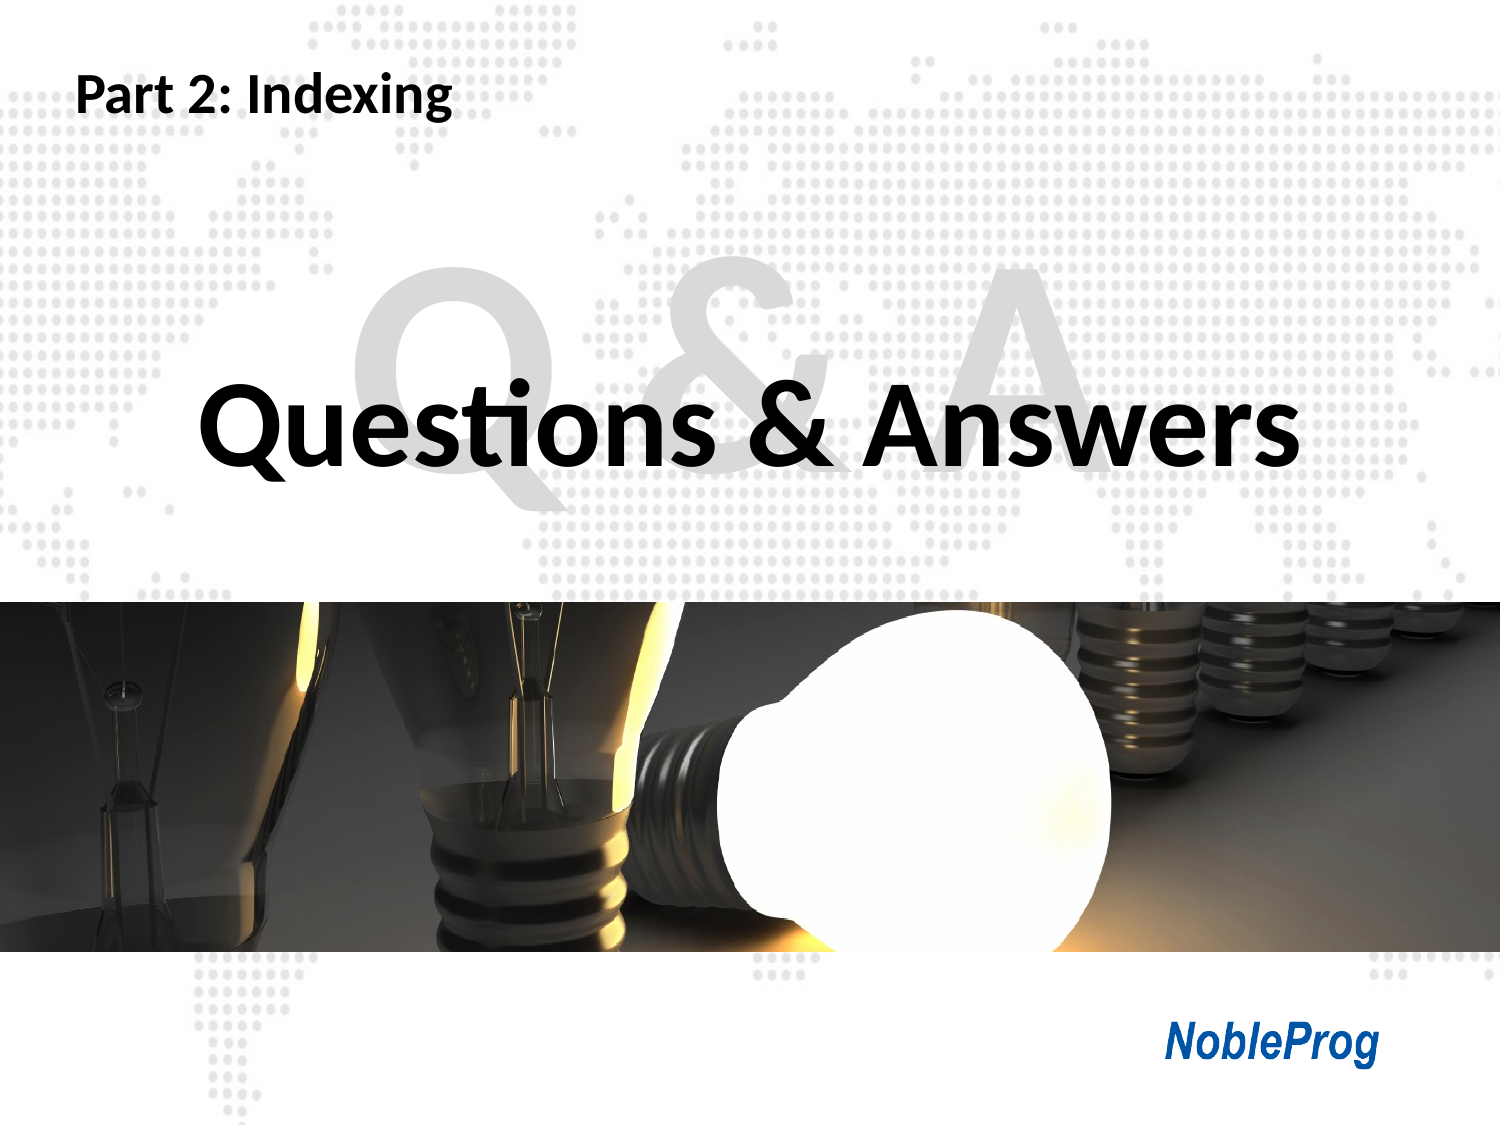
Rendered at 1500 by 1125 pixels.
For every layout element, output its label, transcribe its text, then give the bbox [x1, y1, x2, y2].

text_box Questions & Answers [75, 340, 1425, 492]
text_box Part 2: Indexing [75, 55, 1425, 127]
picture [0, 0, 1500, 1125]
